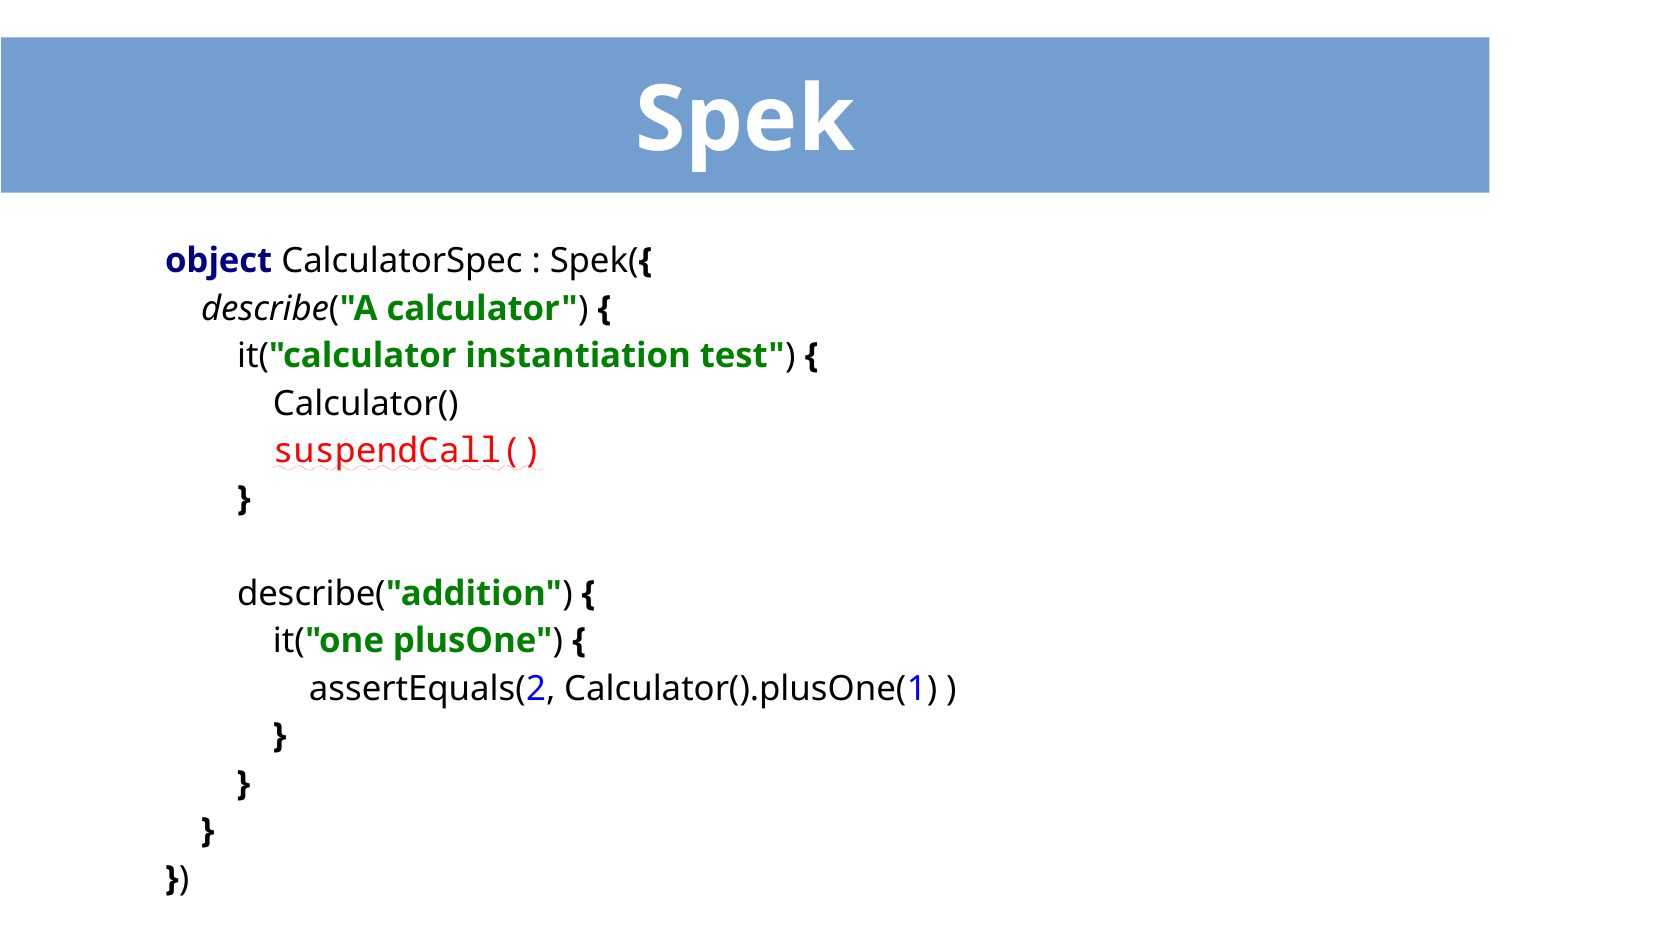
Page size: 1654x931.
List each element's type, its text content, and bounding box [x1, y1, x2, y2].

title Spek [1, 37, 1490, 193]
list object CalculatorSpec : Spek({ describe("A calculator") { it("calculator instantiation test") { Calculator() suspendCall() } describe("addition") { it("one plusOne") { assertEquals(2, Calculator().plusOne(1) ) } } } }) [165, 235, 1493, 903]
